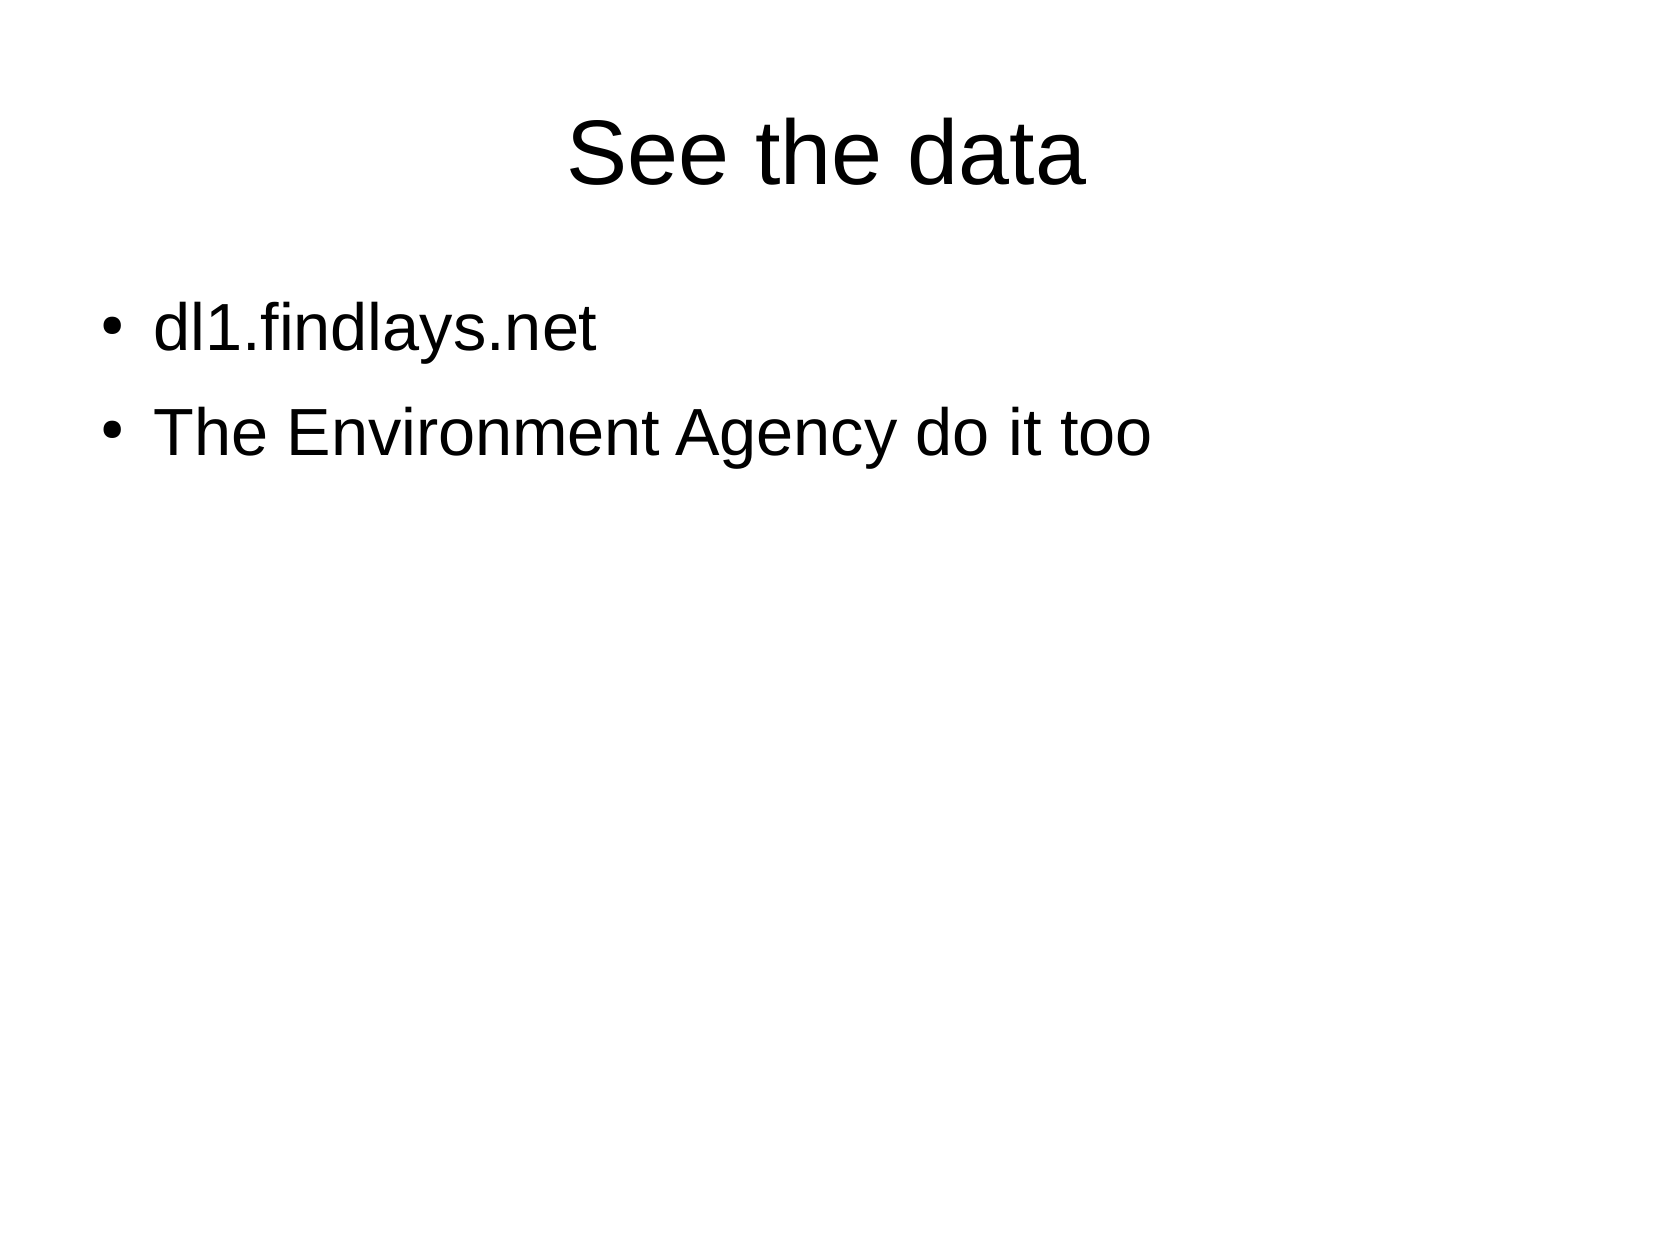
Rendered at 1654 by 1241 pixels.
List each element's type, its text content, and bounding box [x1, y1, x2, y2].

title See the data [82, 49, 1571, 257]
list dl1.findlays.net The Environment Agency do it too [82, 290, 1571, 1010]
